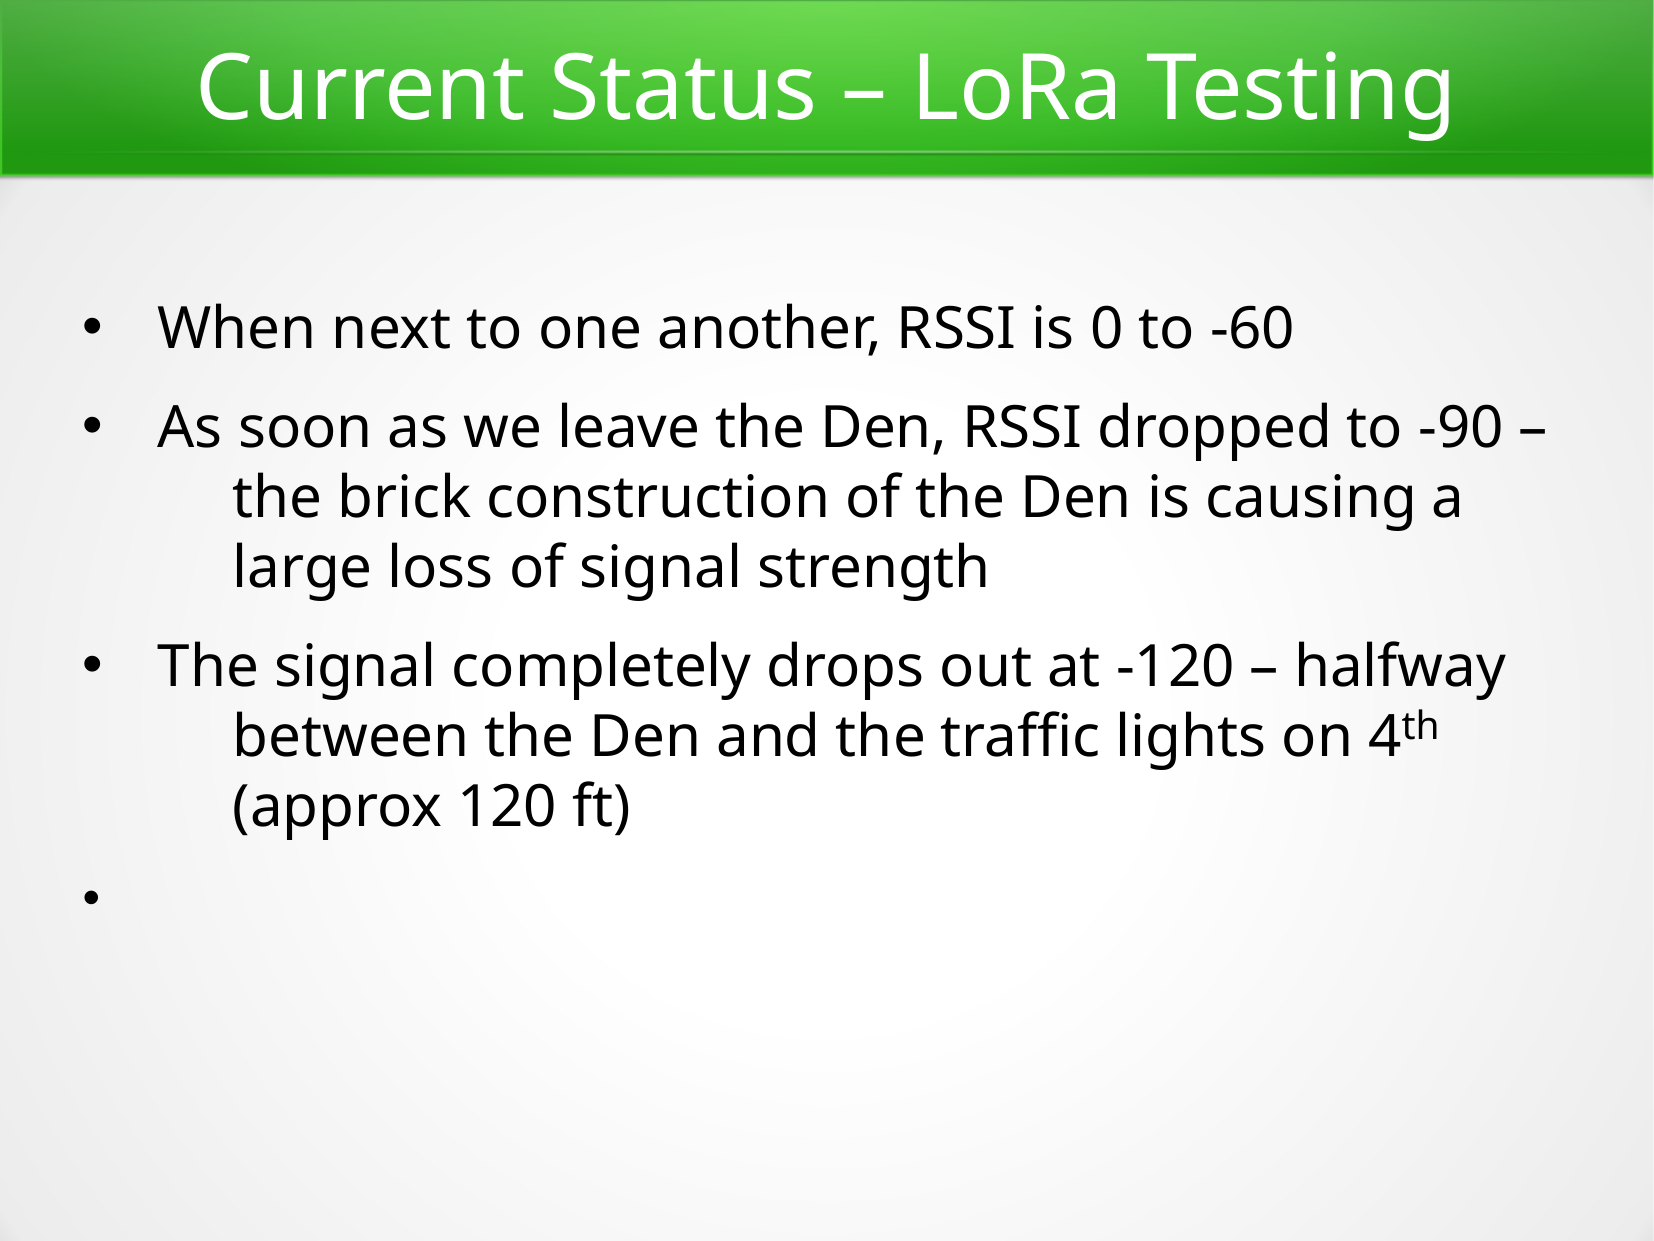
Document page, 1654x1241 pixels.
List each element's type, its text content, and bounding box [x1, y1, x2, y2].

list When next to one another, RSSI is 0 to -60 As soon as we leave the Den, RSSI dropped to -90 – the brick construction of the Den is causing a large loss of signal strength The signal completely drops out at -120 – halfway between the Den and the traffic lights on 4th (approx 120 ft) [82, 290, 1571, 1010]
title Current Status – LoRa Testing [82, 11, 1571, 154]
picture [0, 0, 1654, 1241]
